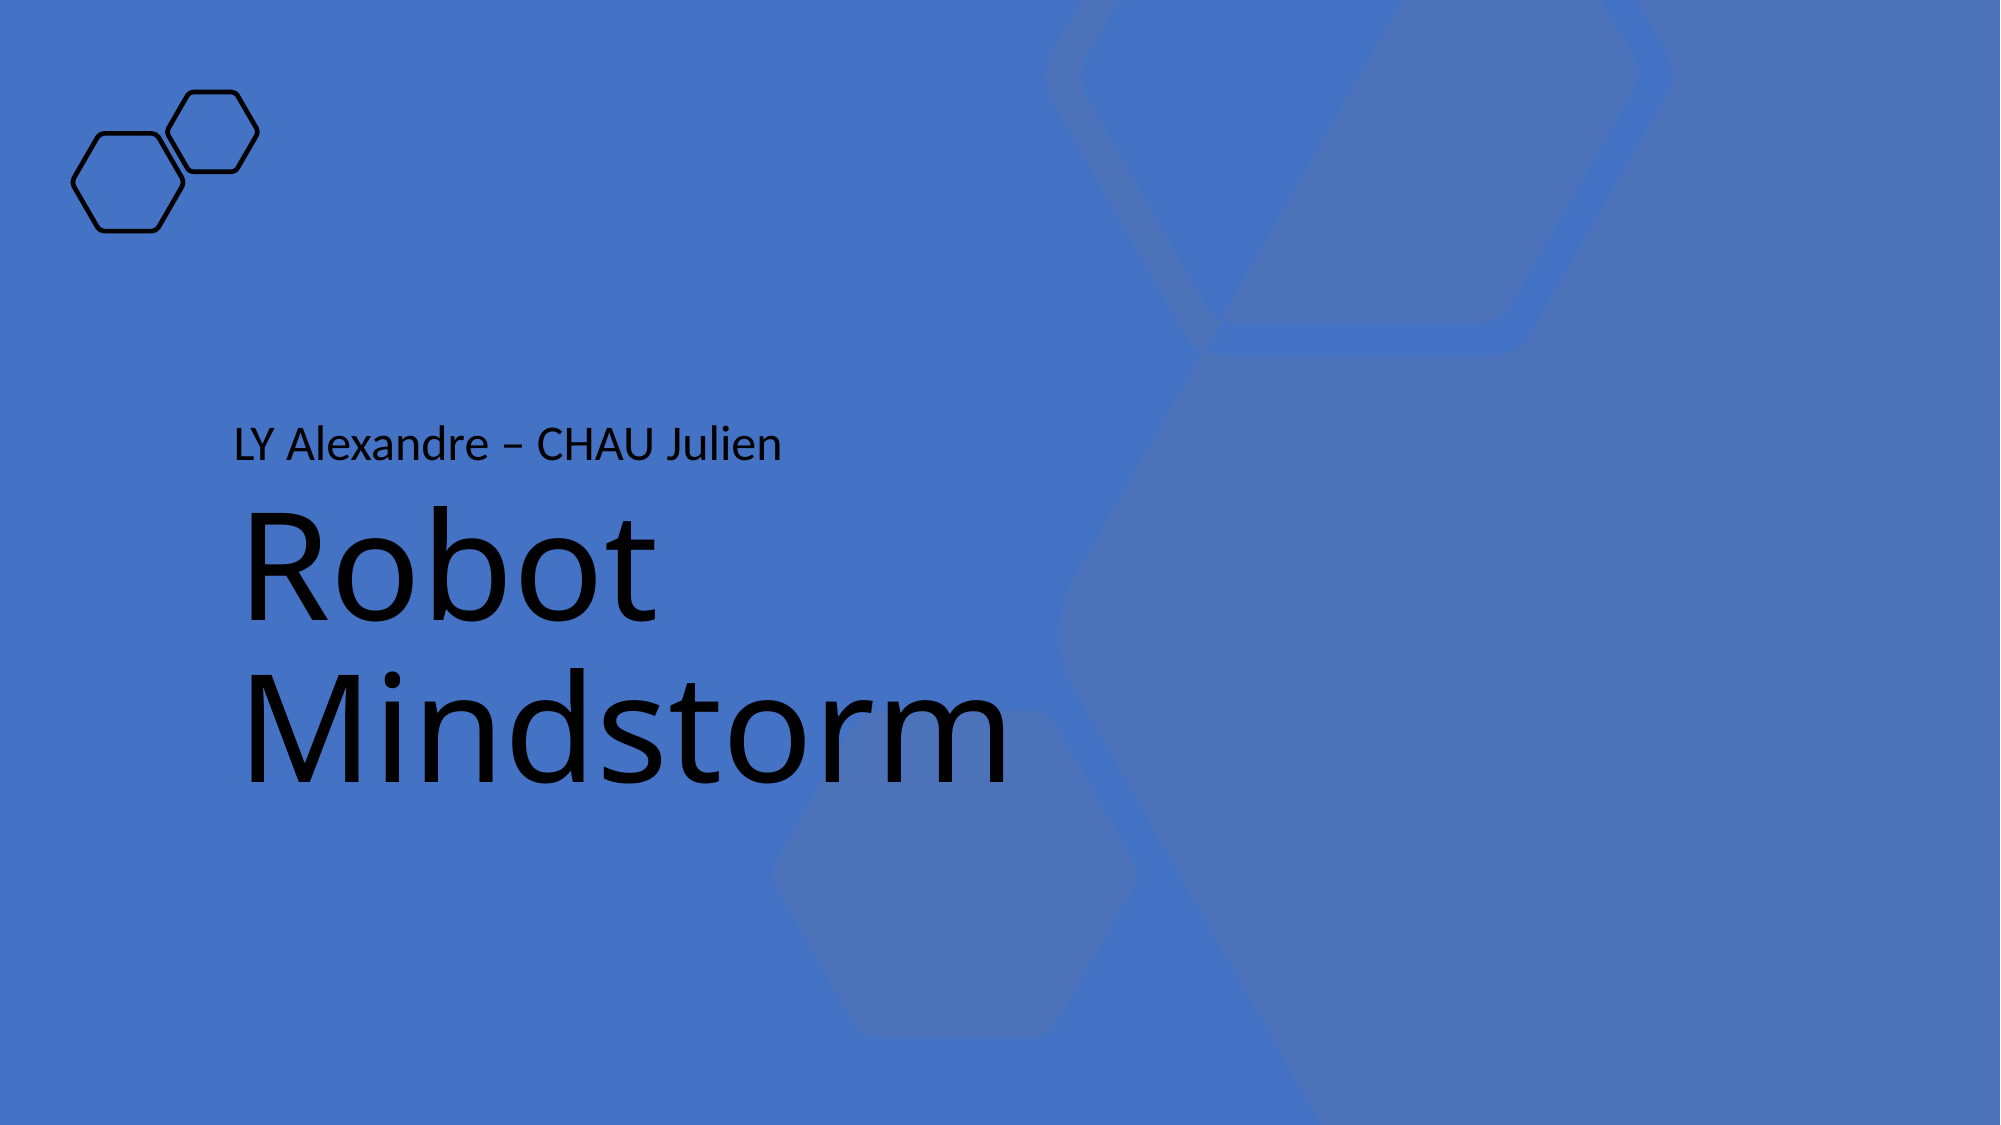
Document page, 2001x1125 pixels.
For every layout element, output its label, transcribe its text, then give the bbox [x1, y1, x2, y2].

subtitle LY Alexandre – CHAU Julien [218, 202, 1041, 479]
title Robot Mindstorm [222, 483, 1282, 857]
text_box [0, 0, 2000, 1125]
